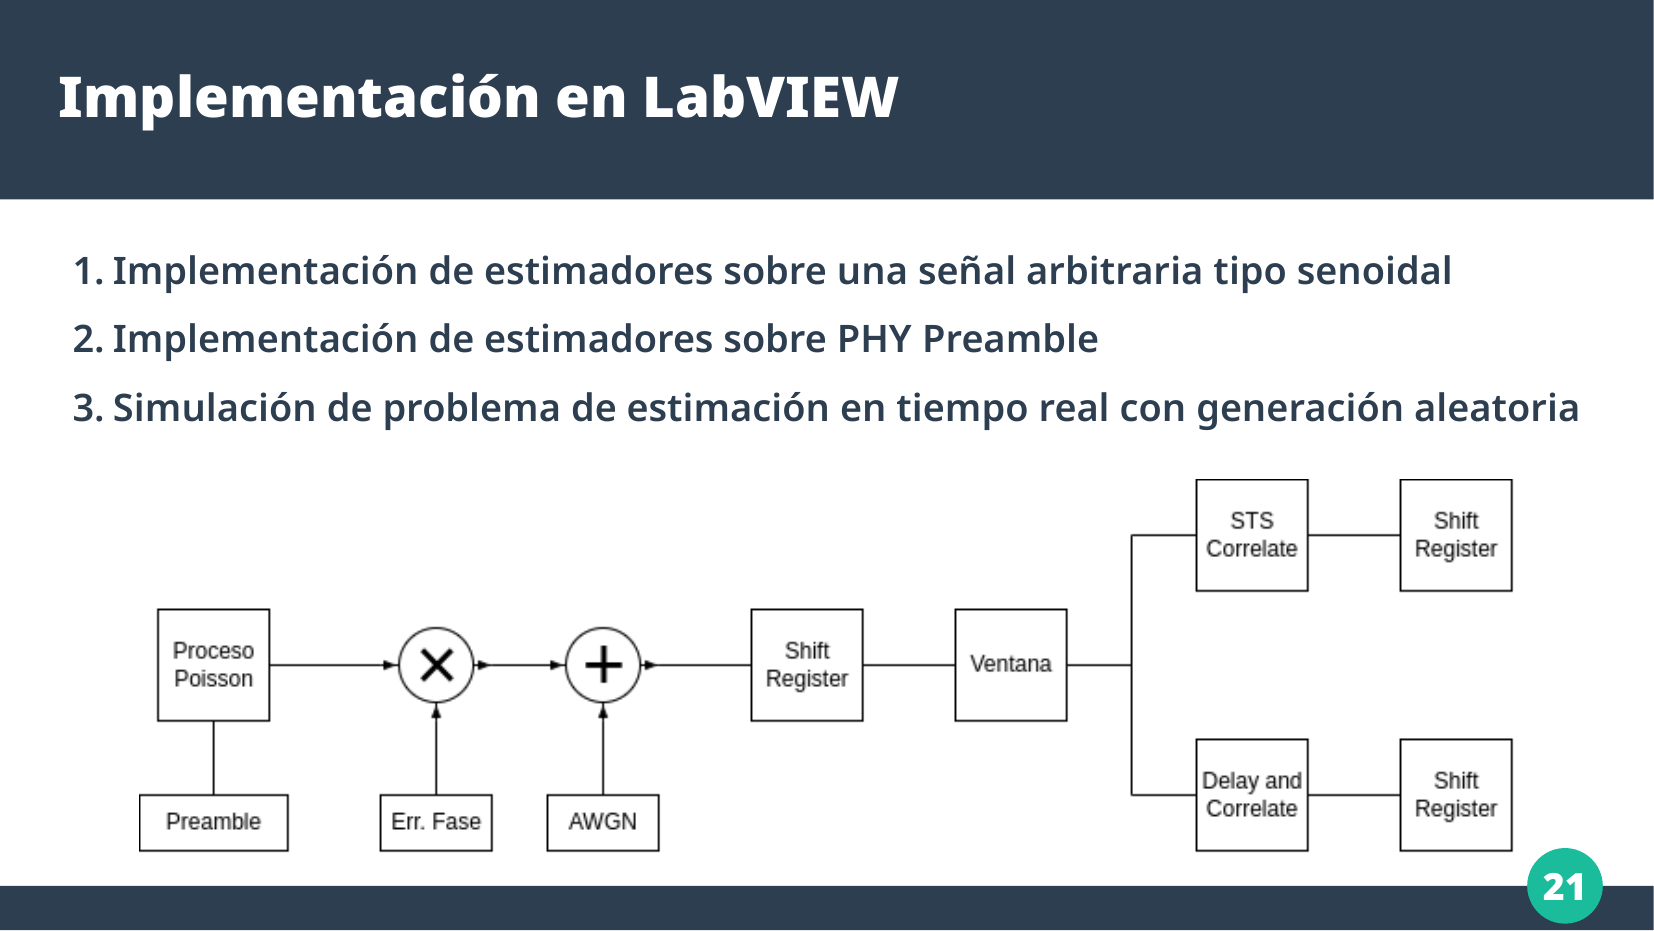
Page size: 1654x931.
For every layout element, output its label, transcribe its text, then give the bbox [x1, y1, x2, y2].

picture [139, 479, 1515, 854]
title Implementación en LabVIEW [59, 37, 1595, 155]
list Implementación de estimadores sobre una señal arbitraria tipo senoidal Implementación de estimadores sobre PHY Preamble Simulación de problema de estimación en tiempo real con generación aleatoria [59, 243, 1595, 451]
